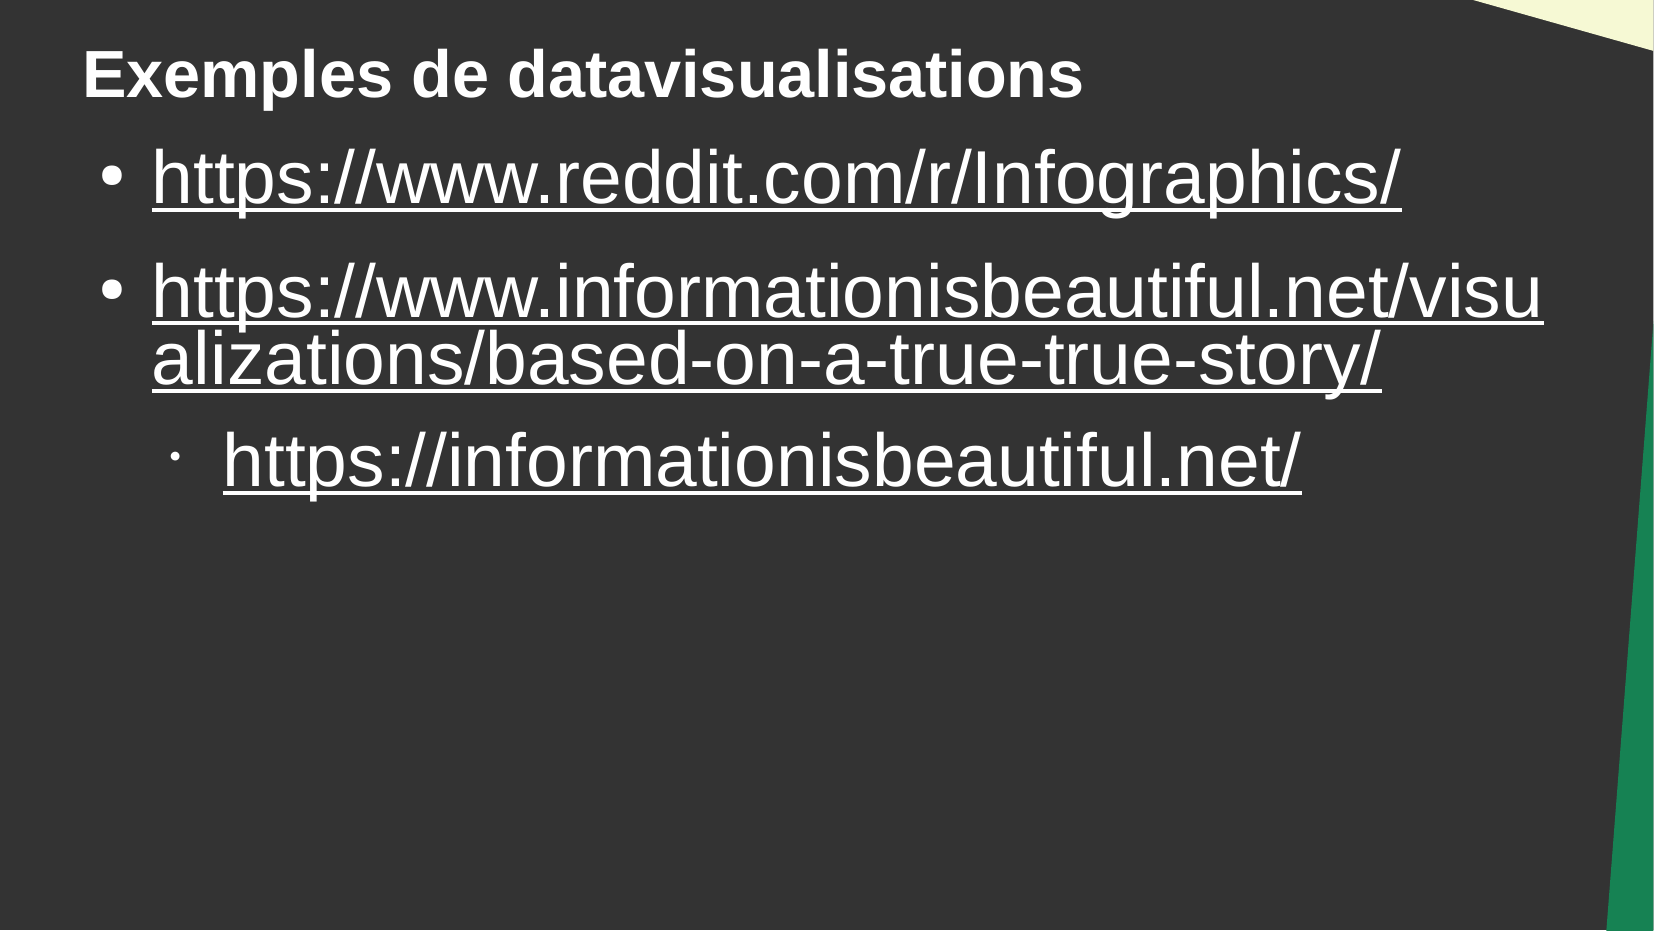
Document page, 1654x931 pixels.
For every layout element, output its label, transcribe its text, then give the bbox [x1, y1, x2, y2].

title Exemples de datavisualisations [82, 37, 1571, 115]
text_box [1606, 314, 1654, 931]
list https://www.reddit.com/r/Infographics/ https://www.informationisbeautiful.net/visualizations/based-on-a-true-true-story/ https://informationisbeautiful.net/ [80, 135, 1560, 532]
text_box [1473, 0, 1654, 52]
